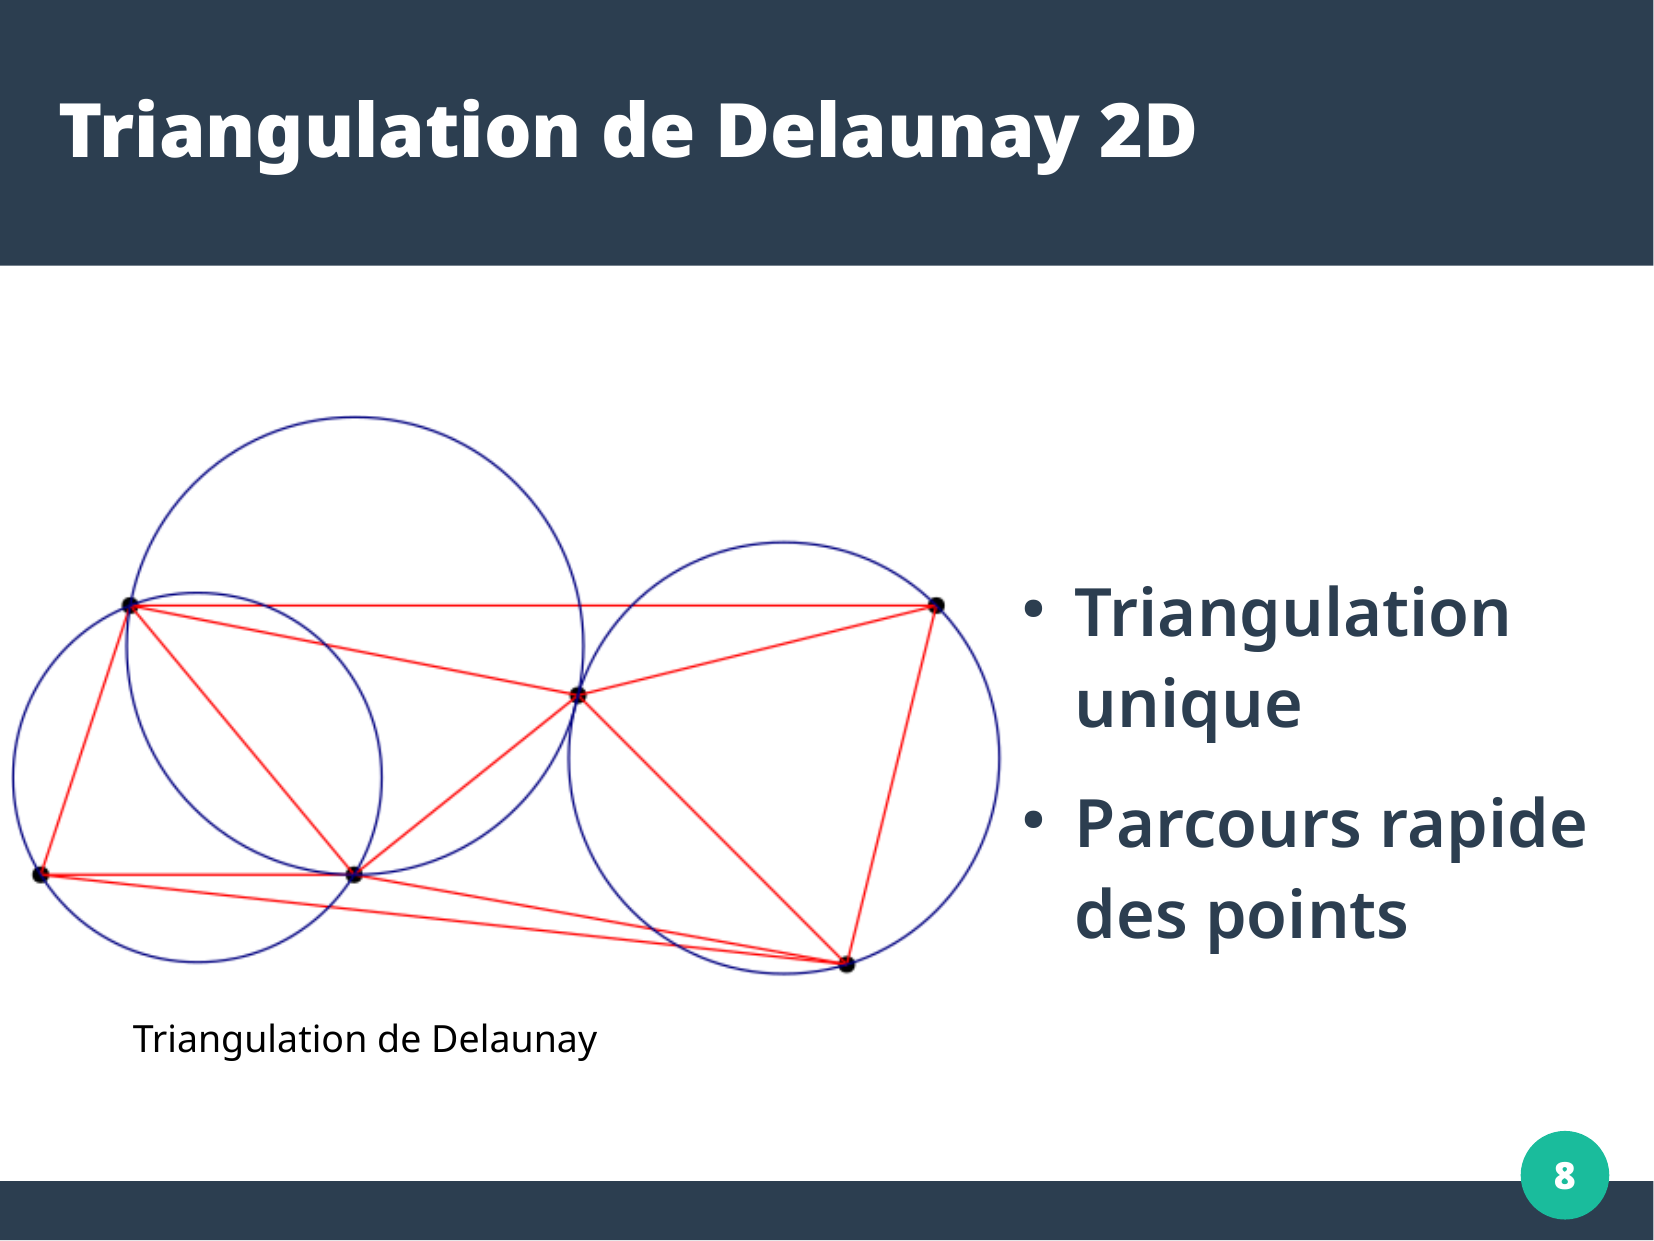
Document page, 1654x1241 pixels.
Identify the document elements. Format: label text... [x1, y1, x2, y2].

text_box Triangulation de Delaunay [118, 1004, 650, 1063]
picture [11, 415, 1003, 978]
title Triangulation de Delaunay 2D [59, 49, 1595, 207]
list Triangulation unique Parcours rapide des points [1003, 324, 1654, 1152]
